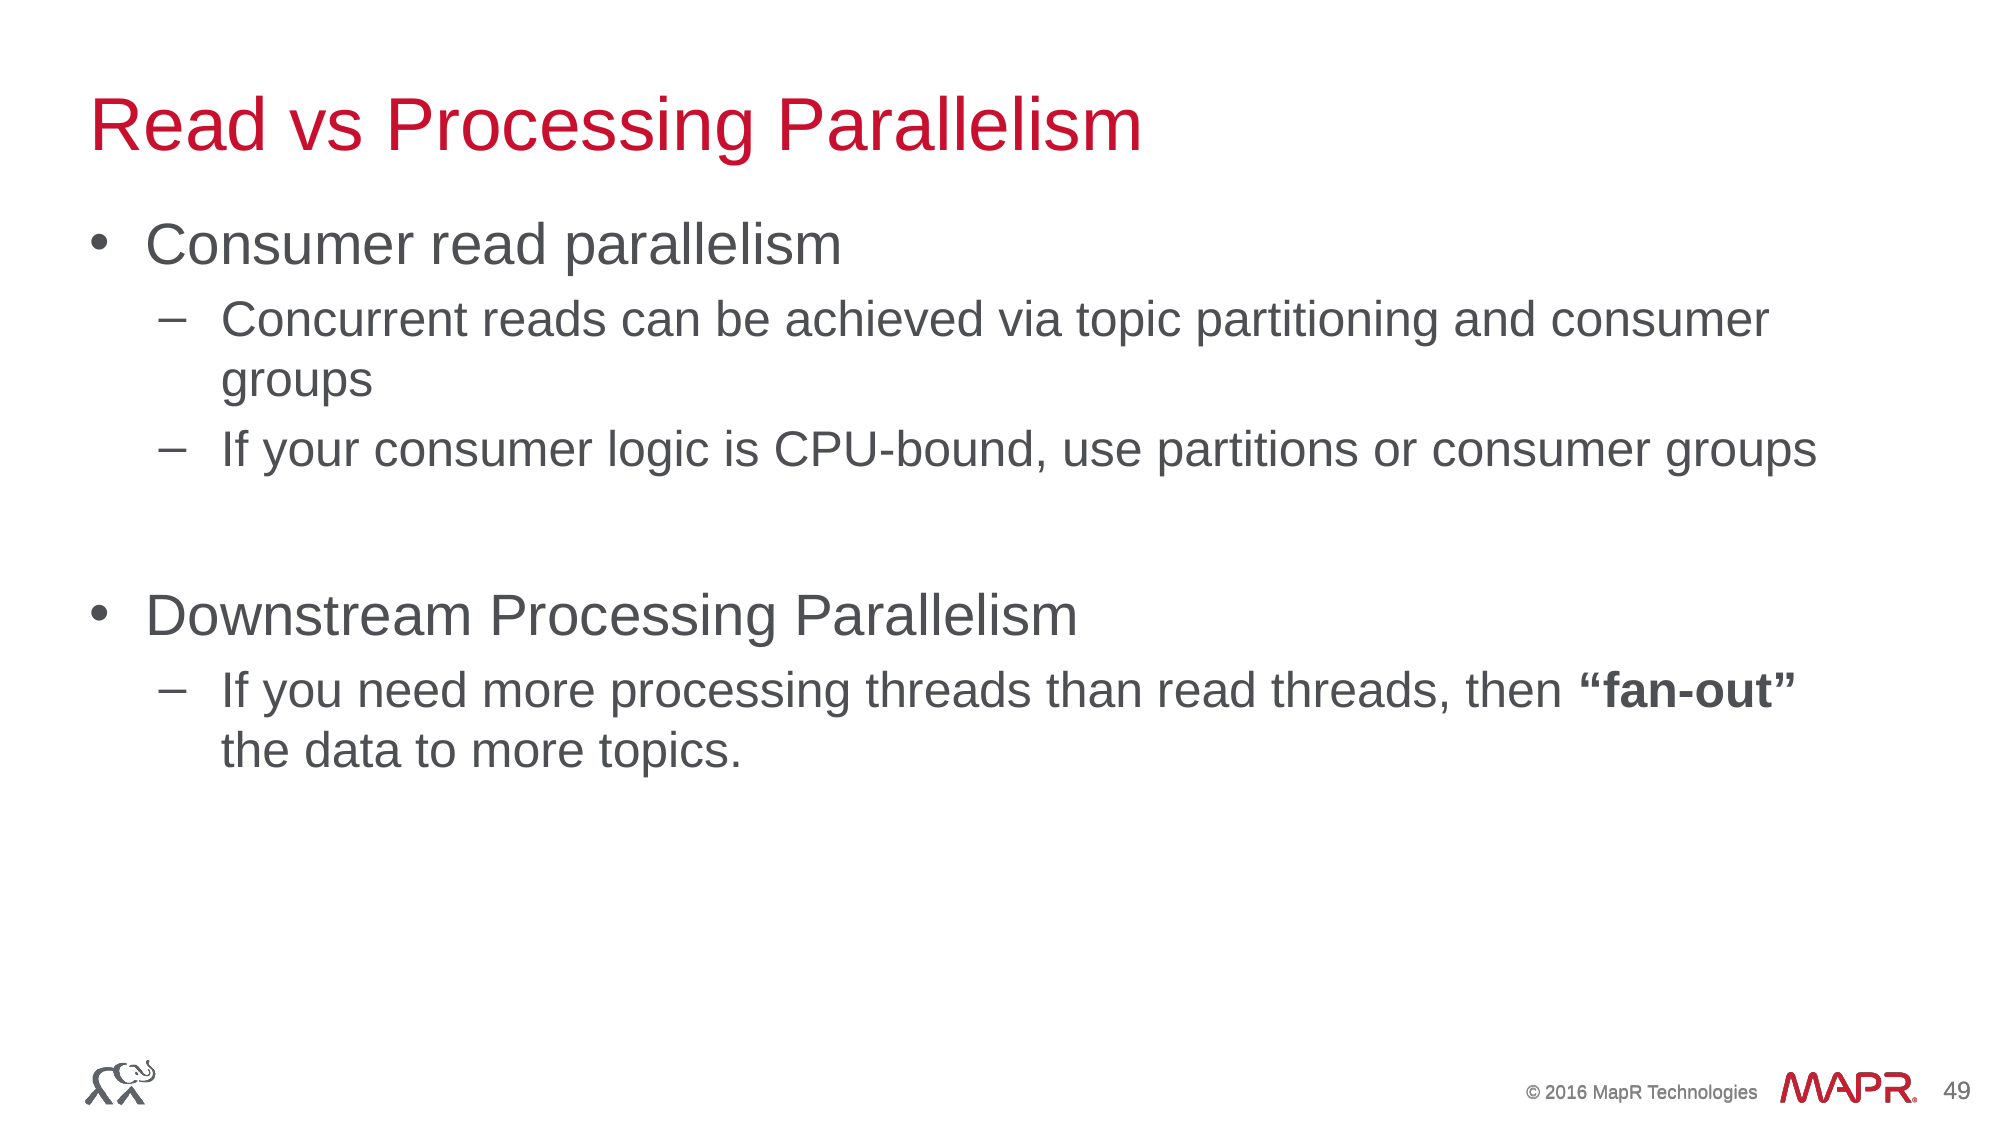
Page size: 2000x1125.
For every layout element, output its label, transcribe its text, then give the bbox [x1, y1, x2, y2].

list Consumer read parallelism Concurrent reads can be achieved via topic partitioning and consumer groups If your consumer logic is CPU-bound, use partitions or consumer groups Downstream Processing Parallelism If you need more processing threads than read threads, then “fan-out” the data to more topics. [69, 196, 1869, 1005]
picture [75, 1038, 167, 1125]
title Read vs Processing Parallelism [69, 45, 1869, 196]
